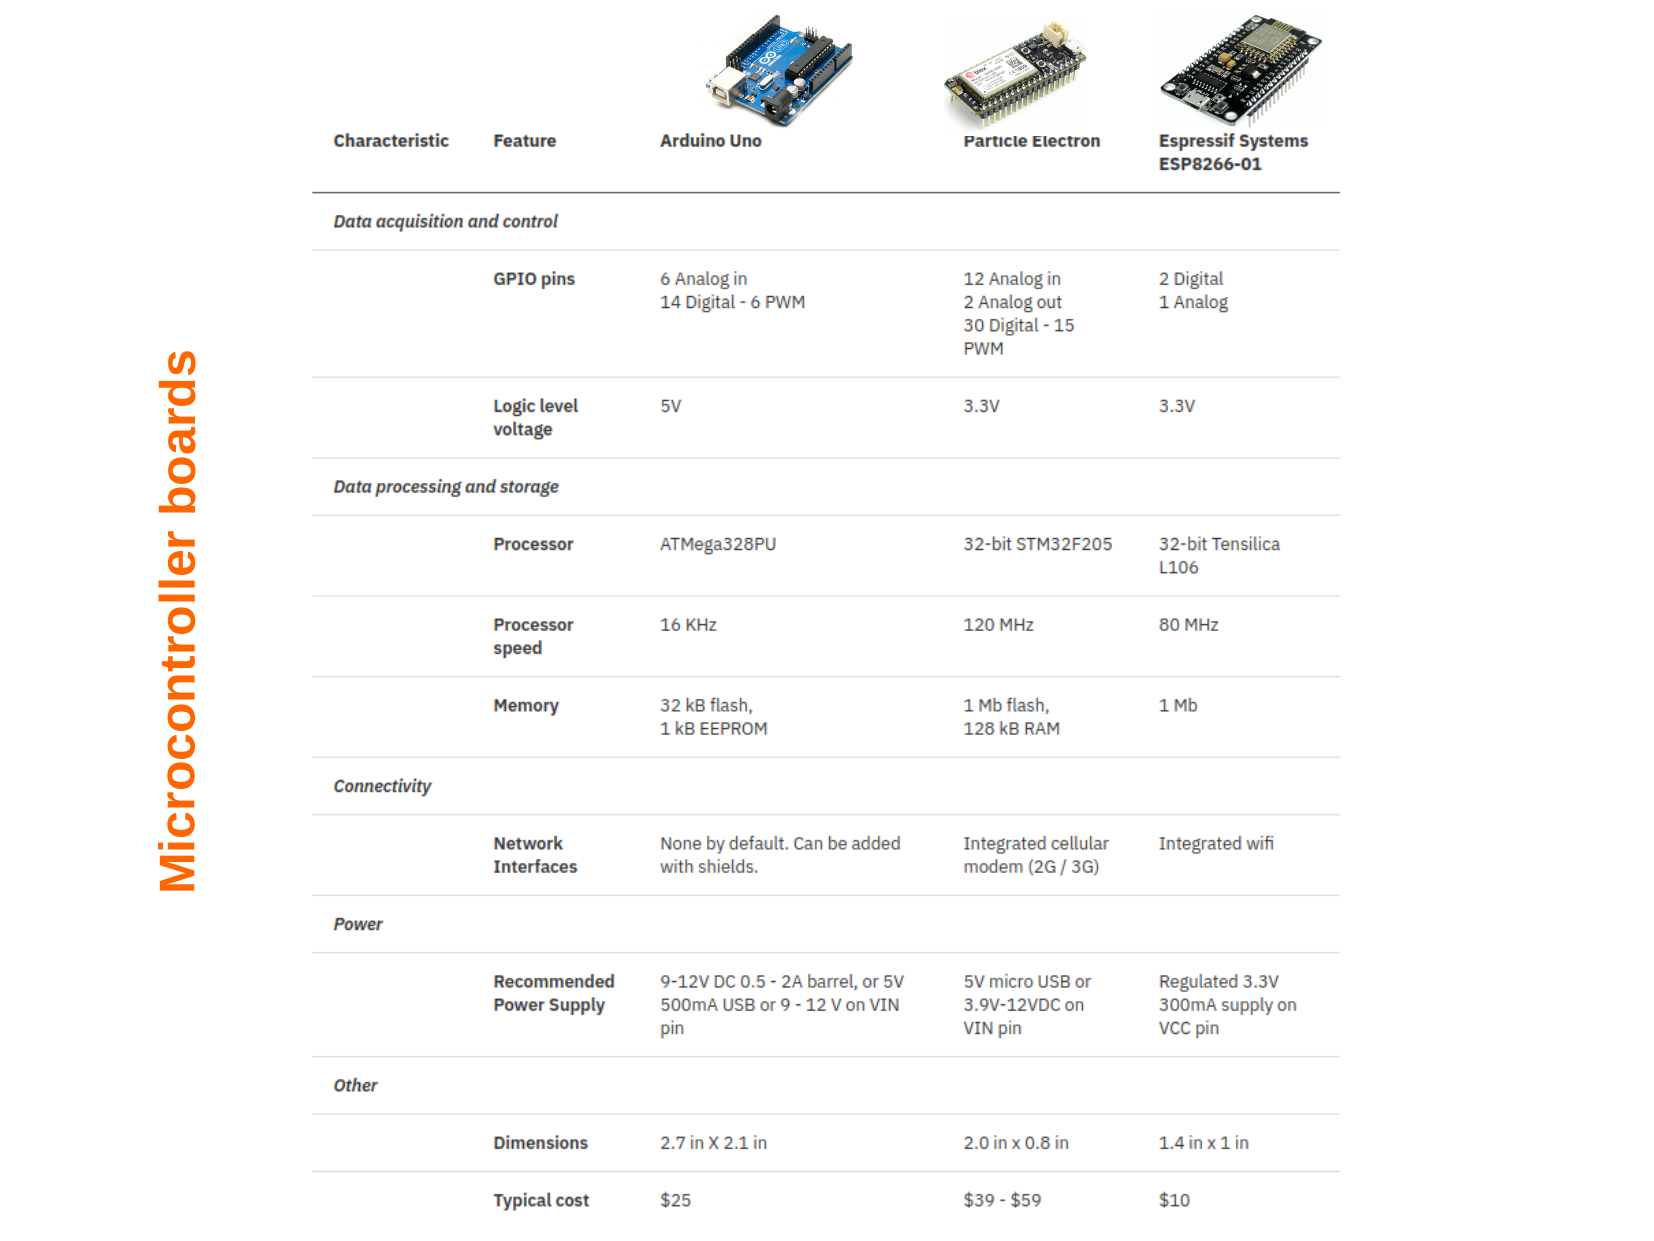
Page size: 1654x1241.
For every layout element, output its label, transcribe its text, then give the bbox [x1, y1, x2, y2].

text_box Microcontroller boards [141, 259, 237, 910]
picture [307, 11, 1347, 1238]
